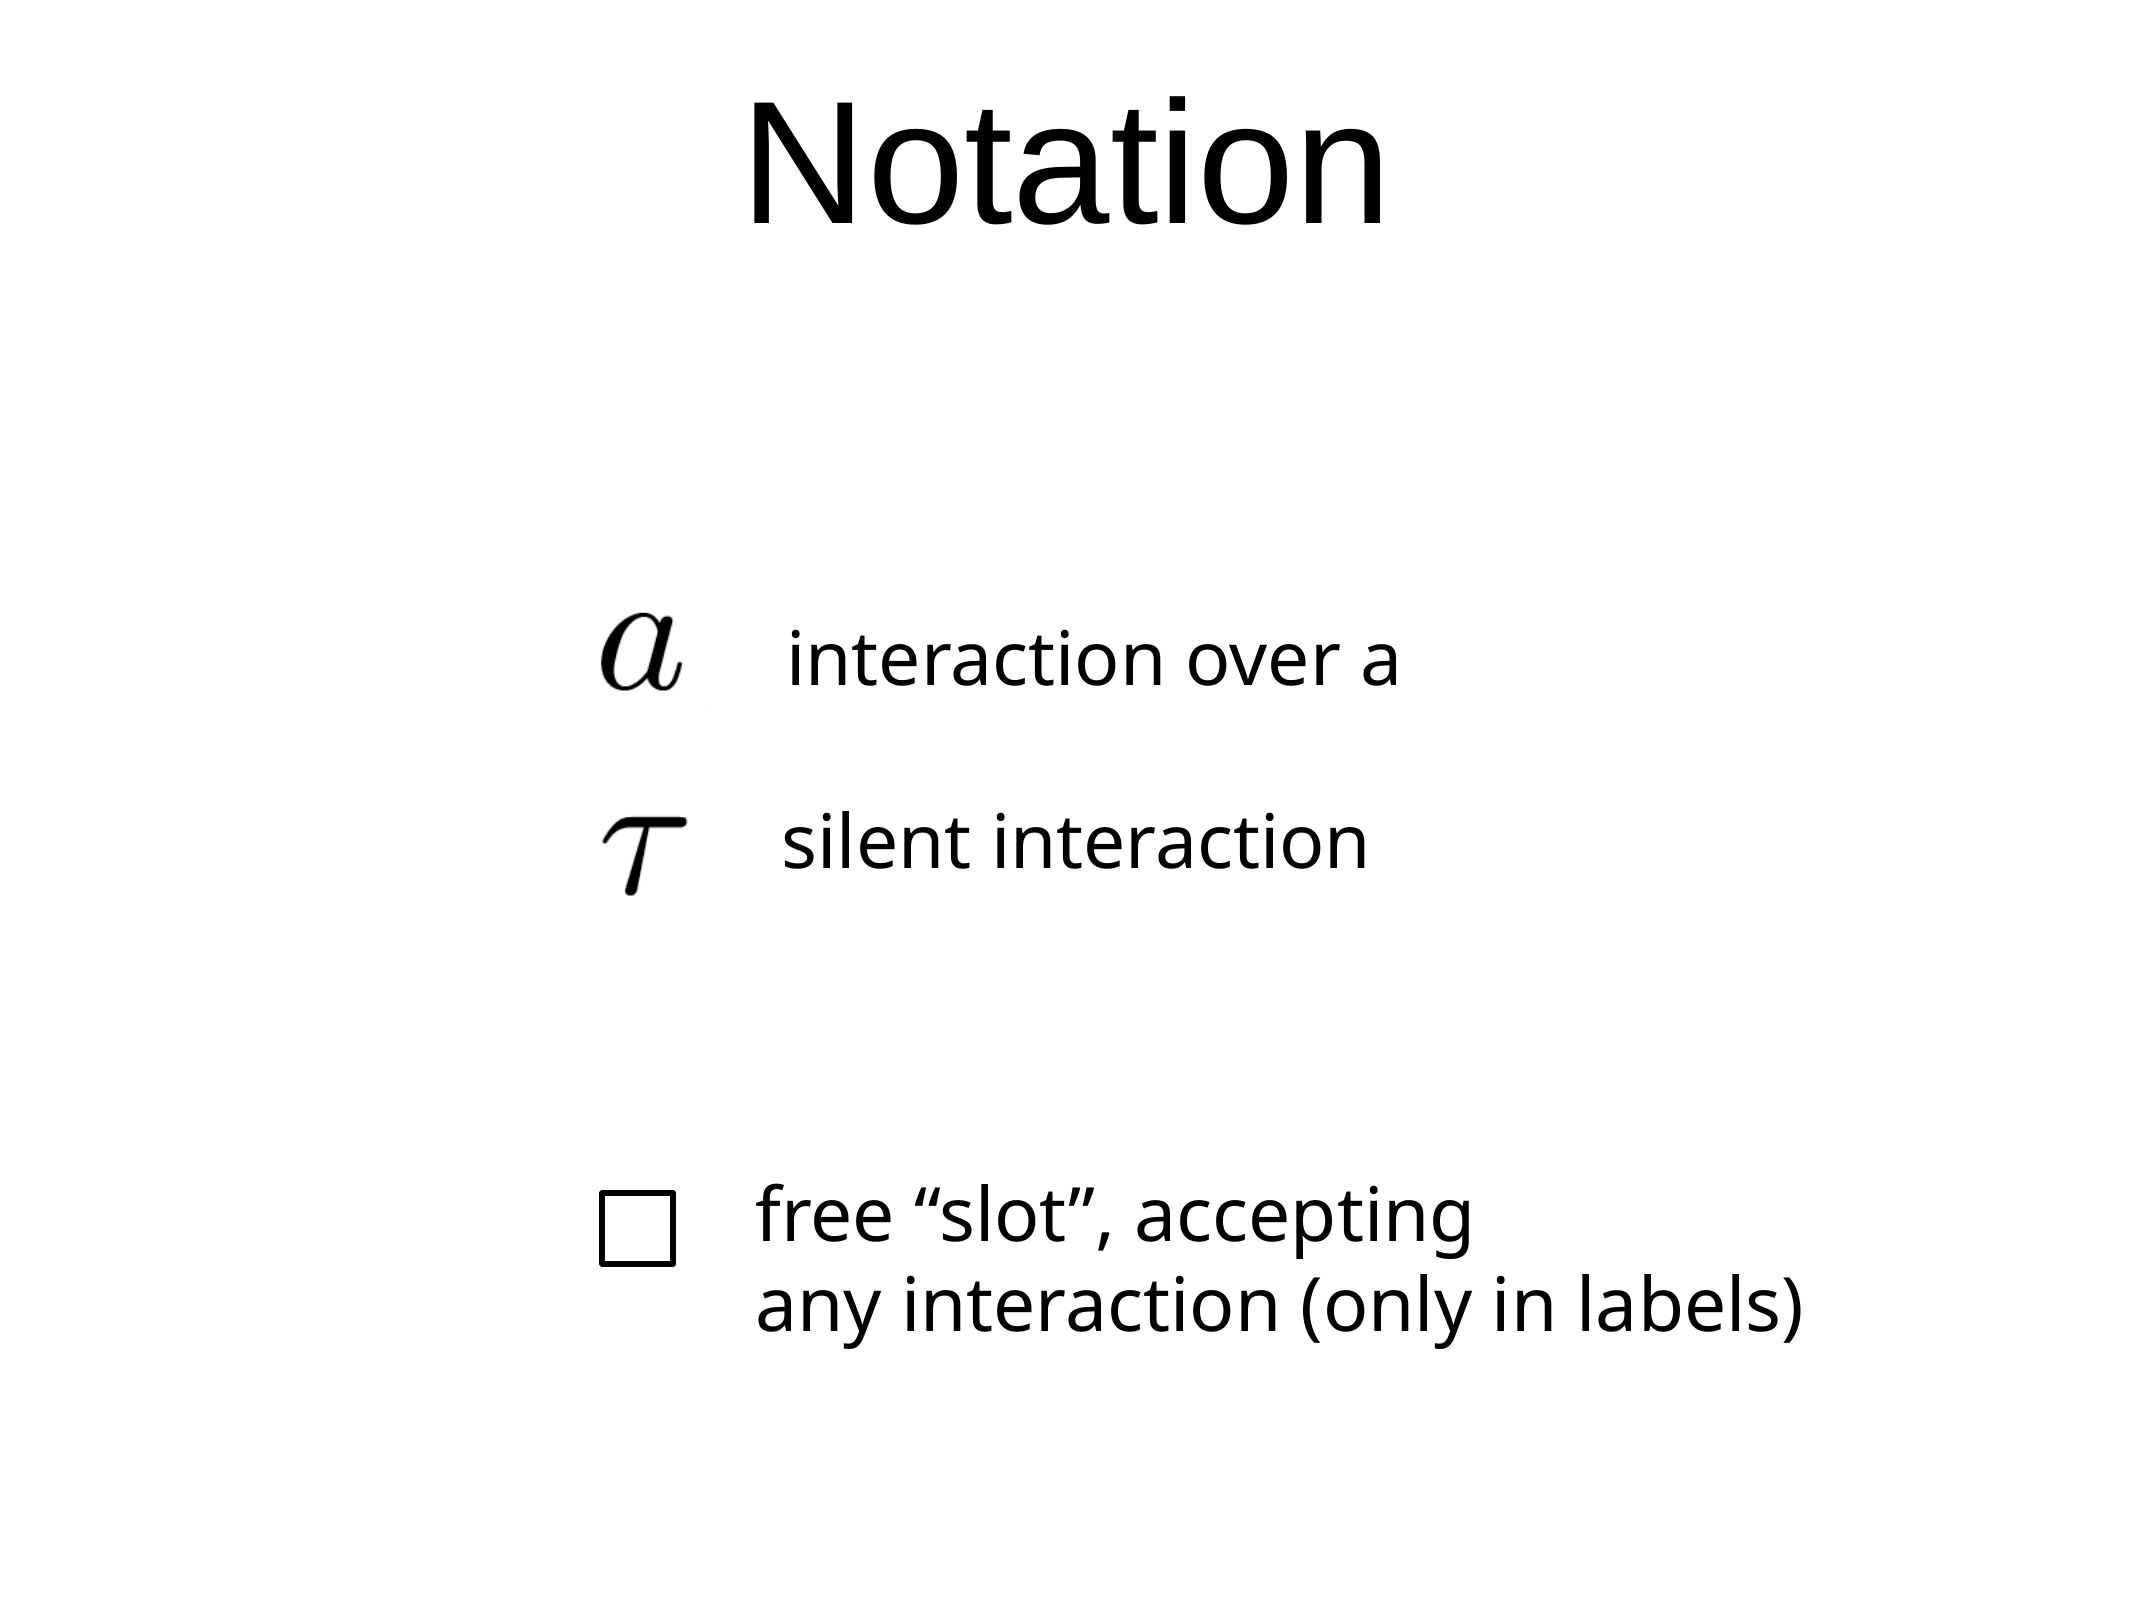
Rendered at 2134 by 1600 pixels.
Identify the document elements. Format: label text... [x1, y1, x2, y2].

picture [589, 594, 712, 711]
text_box free “slot”, accepting any interaction (only in labels) [747, 1157, 1814, 1355]
text_box interaction over a [777, 601, 1412, 709]
text_box silent interaction [773, 785, 1380, 892]
picture [582, 794, 721, 908]
title Notation [208, 41, 1925, 442]
